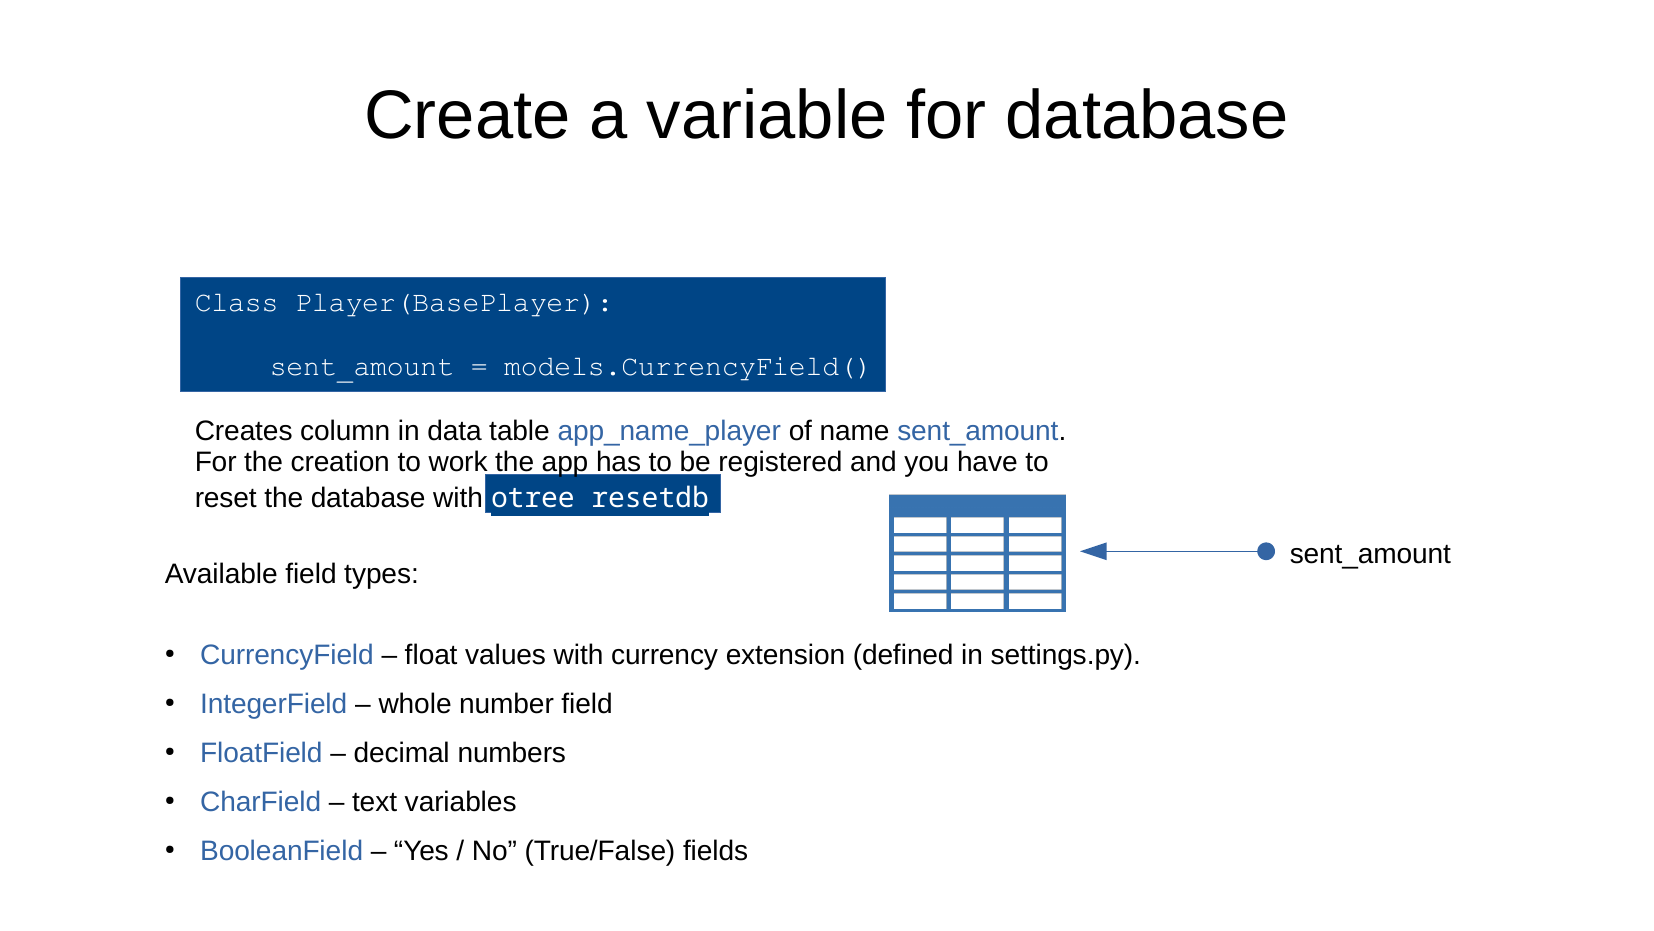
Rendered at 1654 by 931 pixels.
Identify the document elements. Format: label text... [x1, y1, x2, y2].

picture [888, 494, 1066, 612]
title Create a variable for database [82, 37, 1571, 193]
text_box sent_amount [1275, 531, 1521, 578]
text_box Available field types: CurrencyField – float values with currency extension (defined in settings.py). IntegerField – whole number field FloatField – decimal numbers CharField – text variables BooleanField – “Yes / No” (True/False) fields [150, 551, 1478, 874]
text_box Class Player(BasePlayer): sent_amount = models.CurrencyField() [180, 281, 1561, 392]
text_box [180, 277, 886, 281]
text_box Creates column in data table app_name_player of name sent_amount. For the creation to work the app has to be registered and you have to reset the database with otree resetdb [180, 407, 1379, 519]
